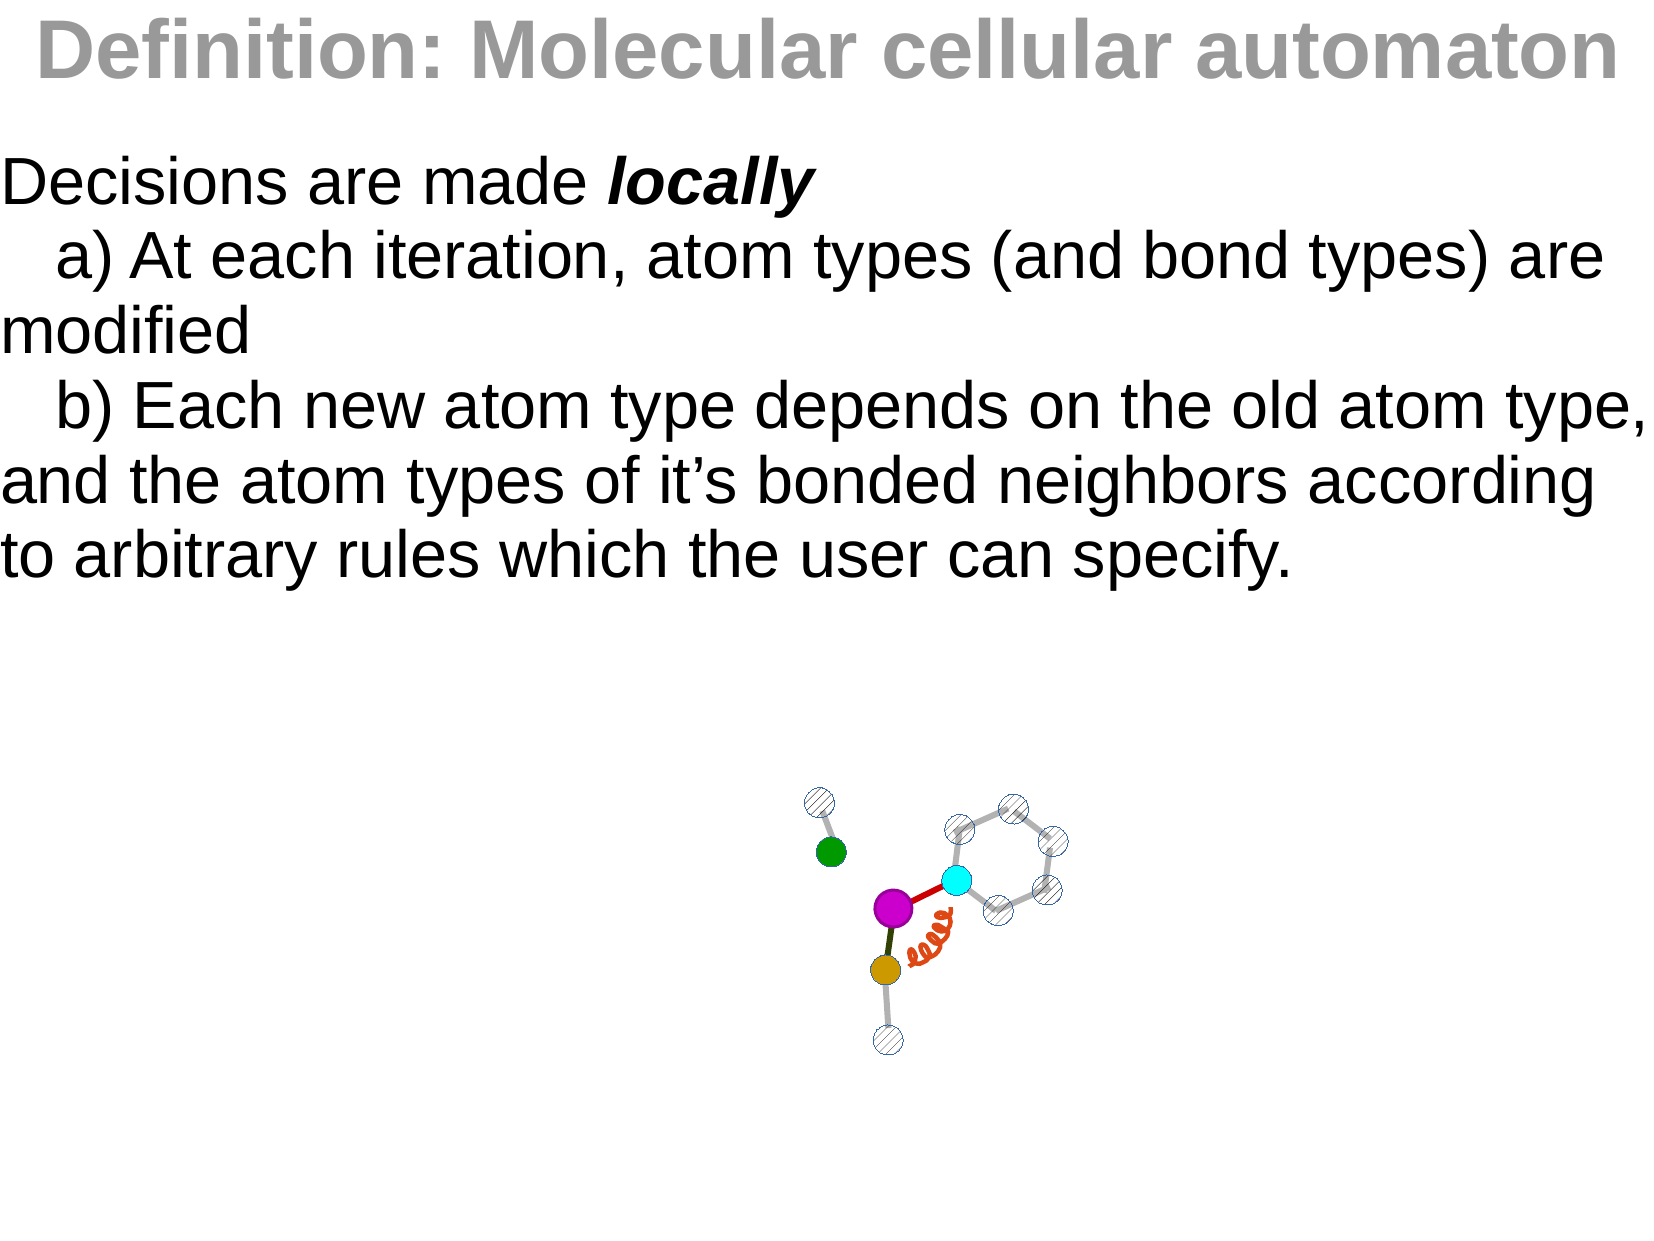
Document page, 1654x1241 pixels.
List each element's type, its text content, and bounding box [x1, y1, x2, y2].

text_box [816, 836, 847, 867]
text_box Decisions are made locally a) At each iteration, atom types (and bond types) are modified b) Each new atom type depends on the old atom type, and the atom types of it’s bonded neighbors according to arbitrary rules which the user can specify. [0, 105, 1654, 631]
text_box [944, 814, 975, 845]
text_box [1032, 874, 1063, 905]
text_box [804, 787, 835, 818]
text_box [941, 865, 972, 896]
text_box [998, 794, 1029, 825]
text_box [874, 890, 912, 928]
text_box [1038, 826, 1069, 857]
text_box [870, 954, 901, 985]
title Definition: Molecular cellular automaton [0, 0, 1654, 105]
text_box [873, 1024, 904, 1055]
text_box [983, 895, 1014, 926]
